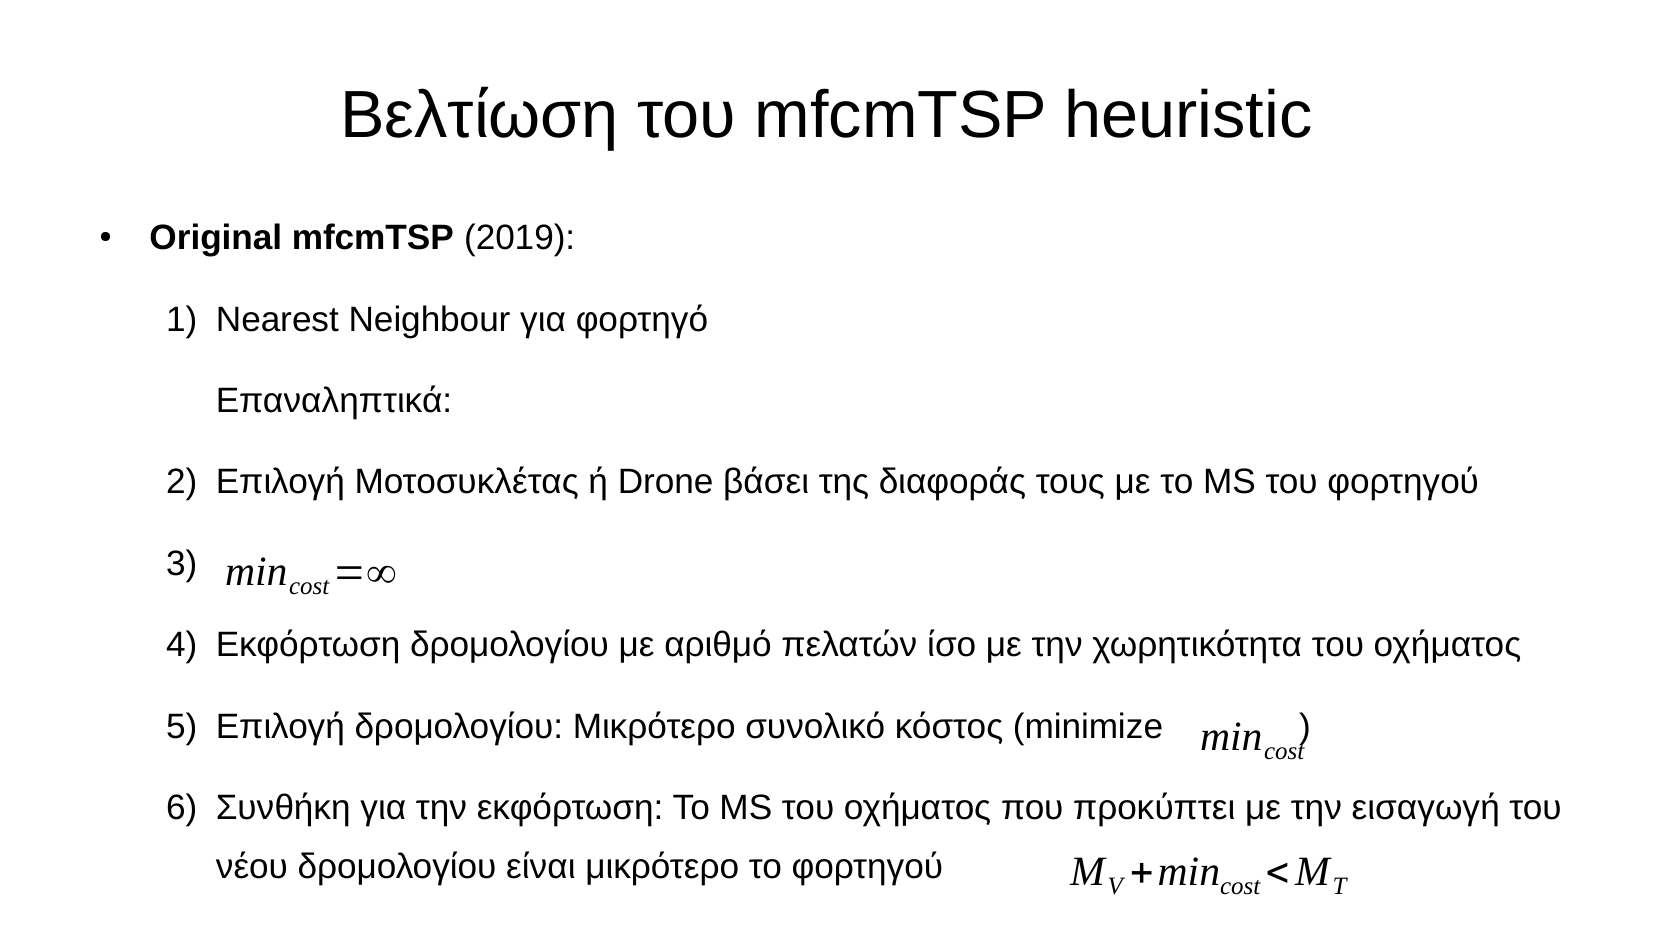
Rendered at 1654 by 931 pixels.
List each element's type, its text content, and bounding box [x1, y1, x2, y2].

chart [225, 547, 399, 601]
chart [1067, 847, 1351, 901]
chart [1200, 712, 1307, 766]
list Original mfcmTSP (2019): Nearest Neighbour για φορτηγό Επαναληπτικά: Επιλογή Μοτοσυκλέτας ή Drone βάσει της διαφοράς τους με το MS του φορτηγού Εκφόρτωση δρομολογίου με αριθμό πελατών ίσο με την χωρητικότητα του οχήματος Επιλογή δρομολογίου: Μικρότερο συνολικό κόστος (minimize ) Συνθήκη για την εκφόρτωση: Το MS του οχήματος που προκύπτει με την εισαγωγή του νέου δρομολογίου είναι μικρότερο το φορτηγού [82, 217, 1571, 901]
title Βελτίωση του mfcmTSP heuristic [82, 37, 1571, 193]
